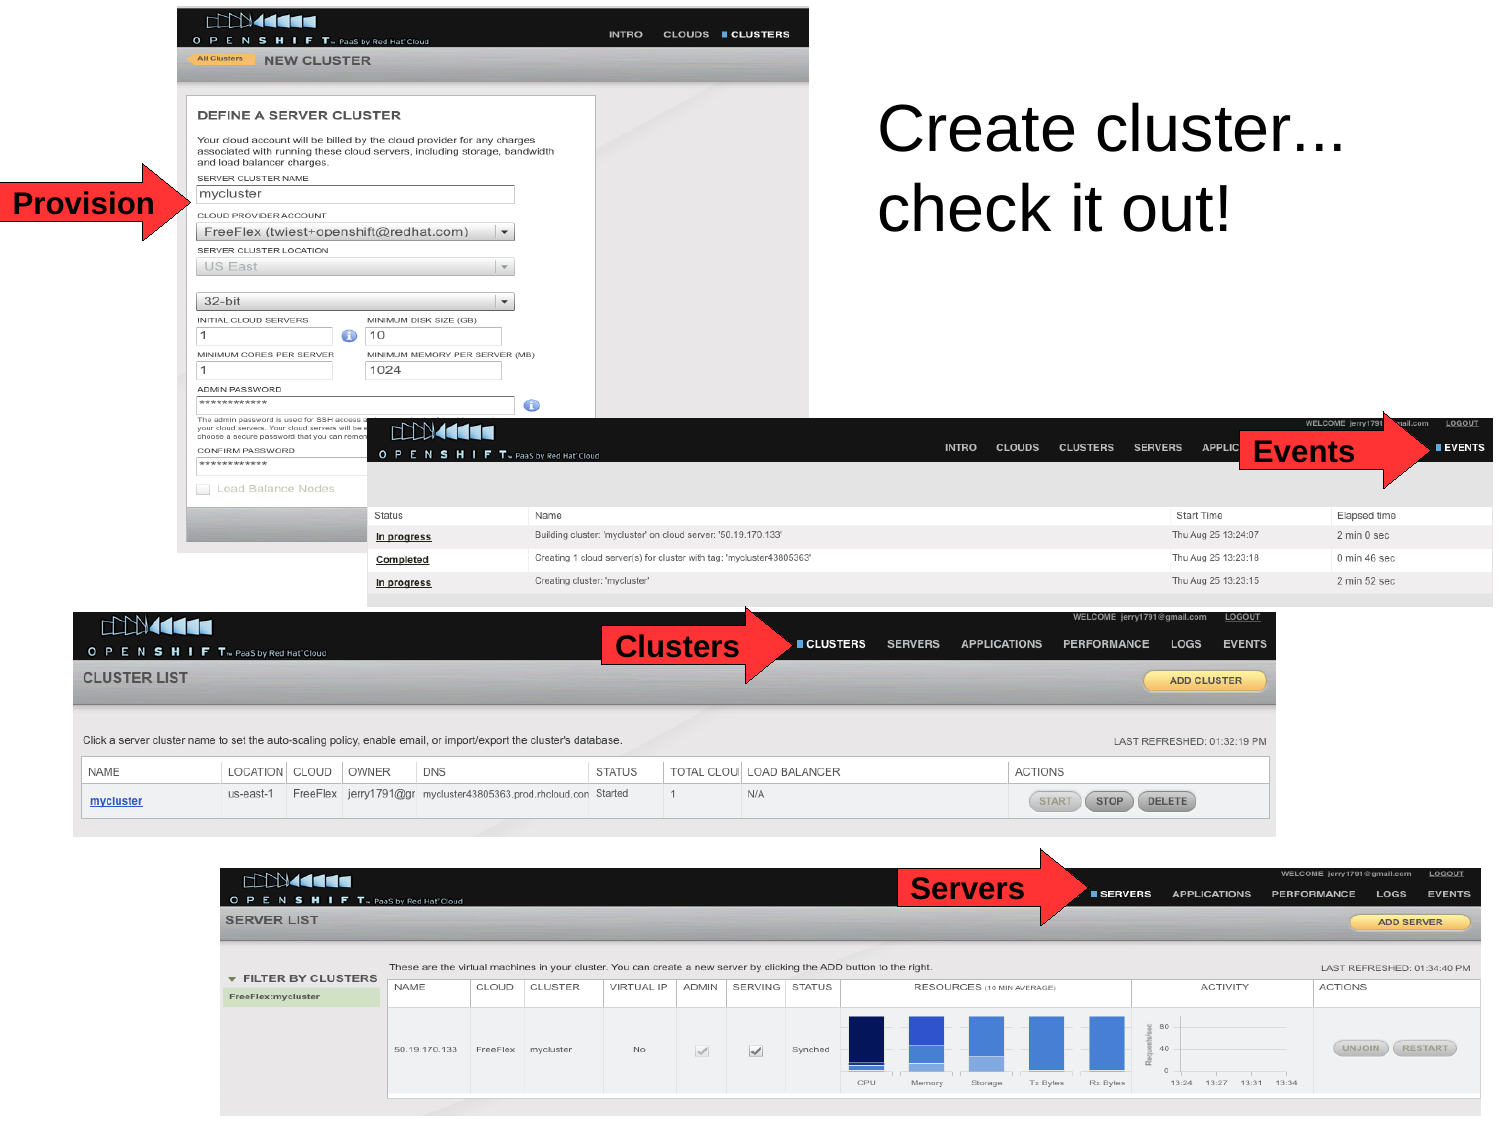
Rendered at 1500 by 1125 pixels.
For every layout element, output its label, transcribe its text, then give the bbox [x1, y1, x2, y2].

picture [177, 6, 1493, 607]
text_box Events [1239, 411, 1431, 489]
text_box Provision [0, 163, 191, 241]
text_box Servers [897, 848, 1089, 926]
text_box Create cluster... check it out! [862, 77, 1463, 252]
picture [73, 612, 1276, 837]
text_box Clusters [601, 606, 794, 684]
picture [220, 868, 1481, 1116]
